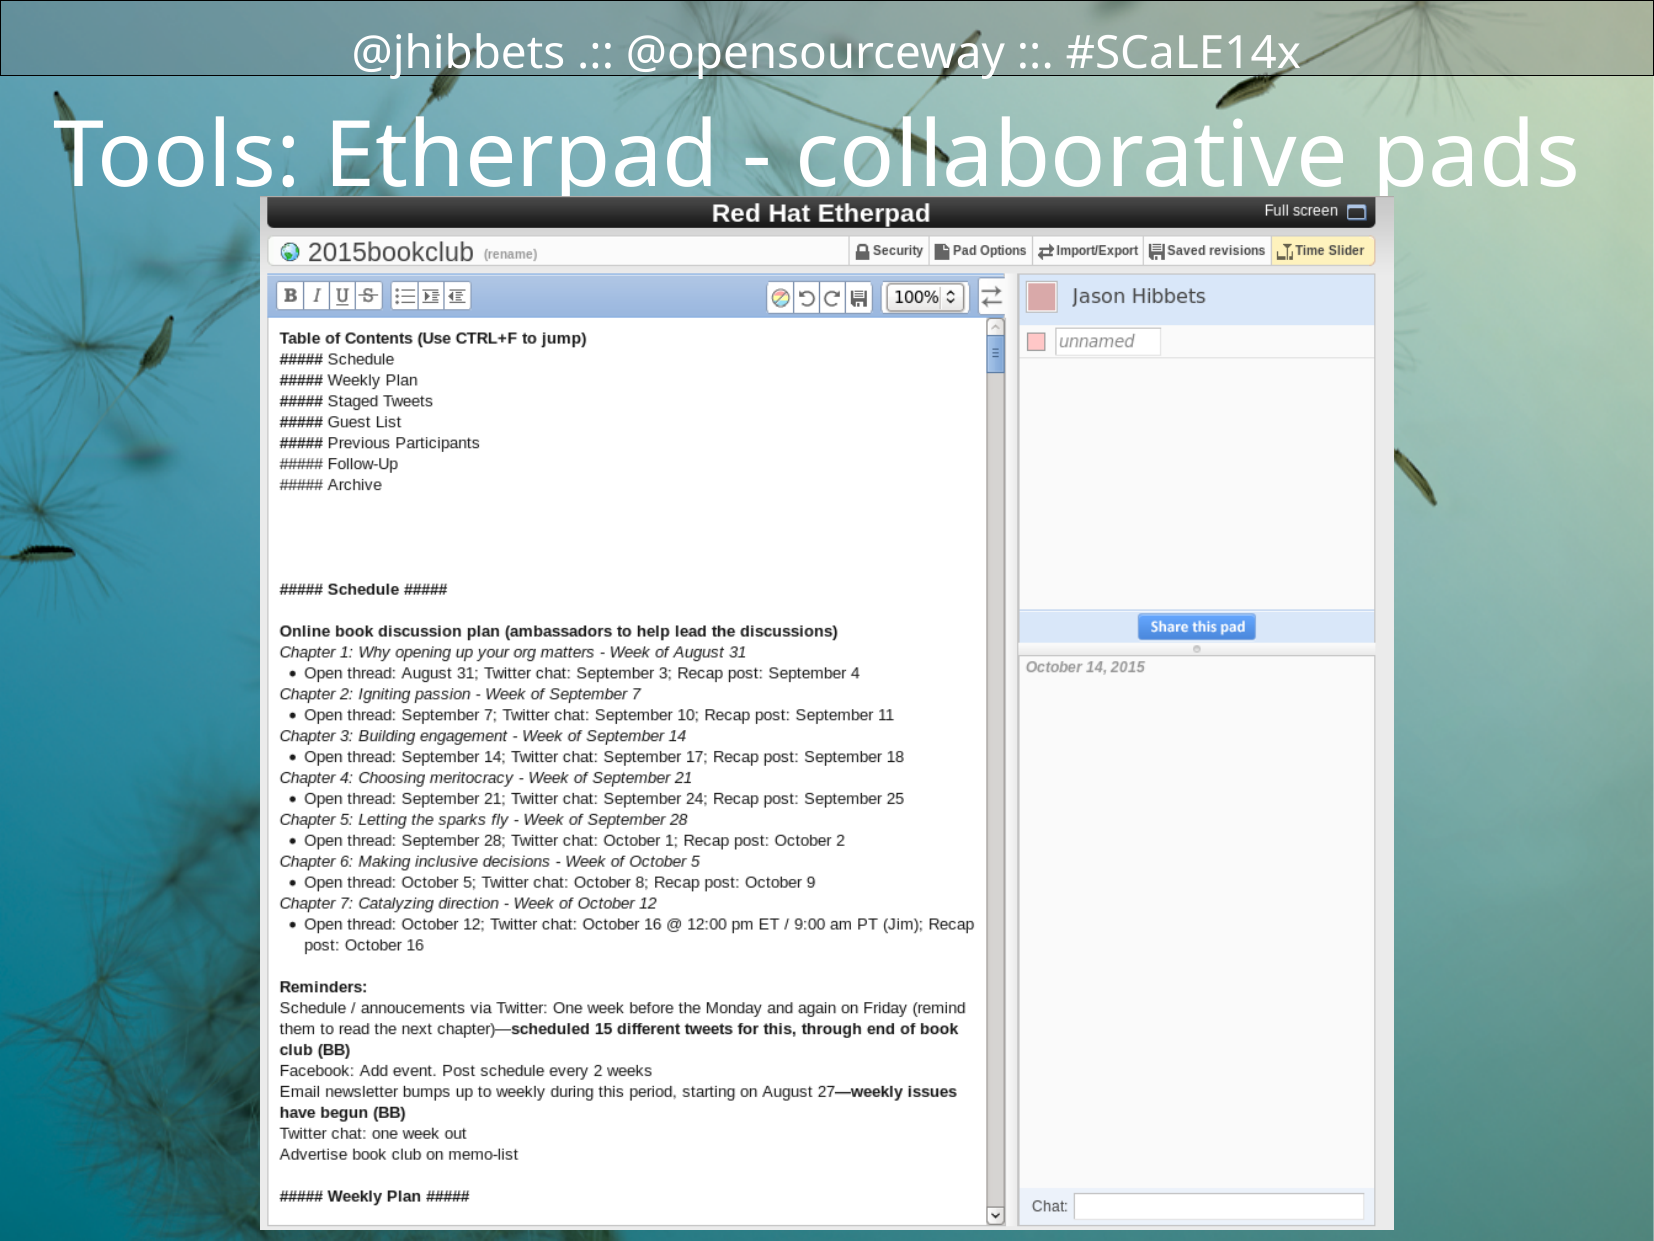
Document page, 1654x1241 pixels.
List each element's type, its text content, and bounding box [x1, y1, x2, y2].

title Tools: Etherpad - collaborative pads [30, 47, 1606, 255]
picture [0, 76, 1654, 1241]
